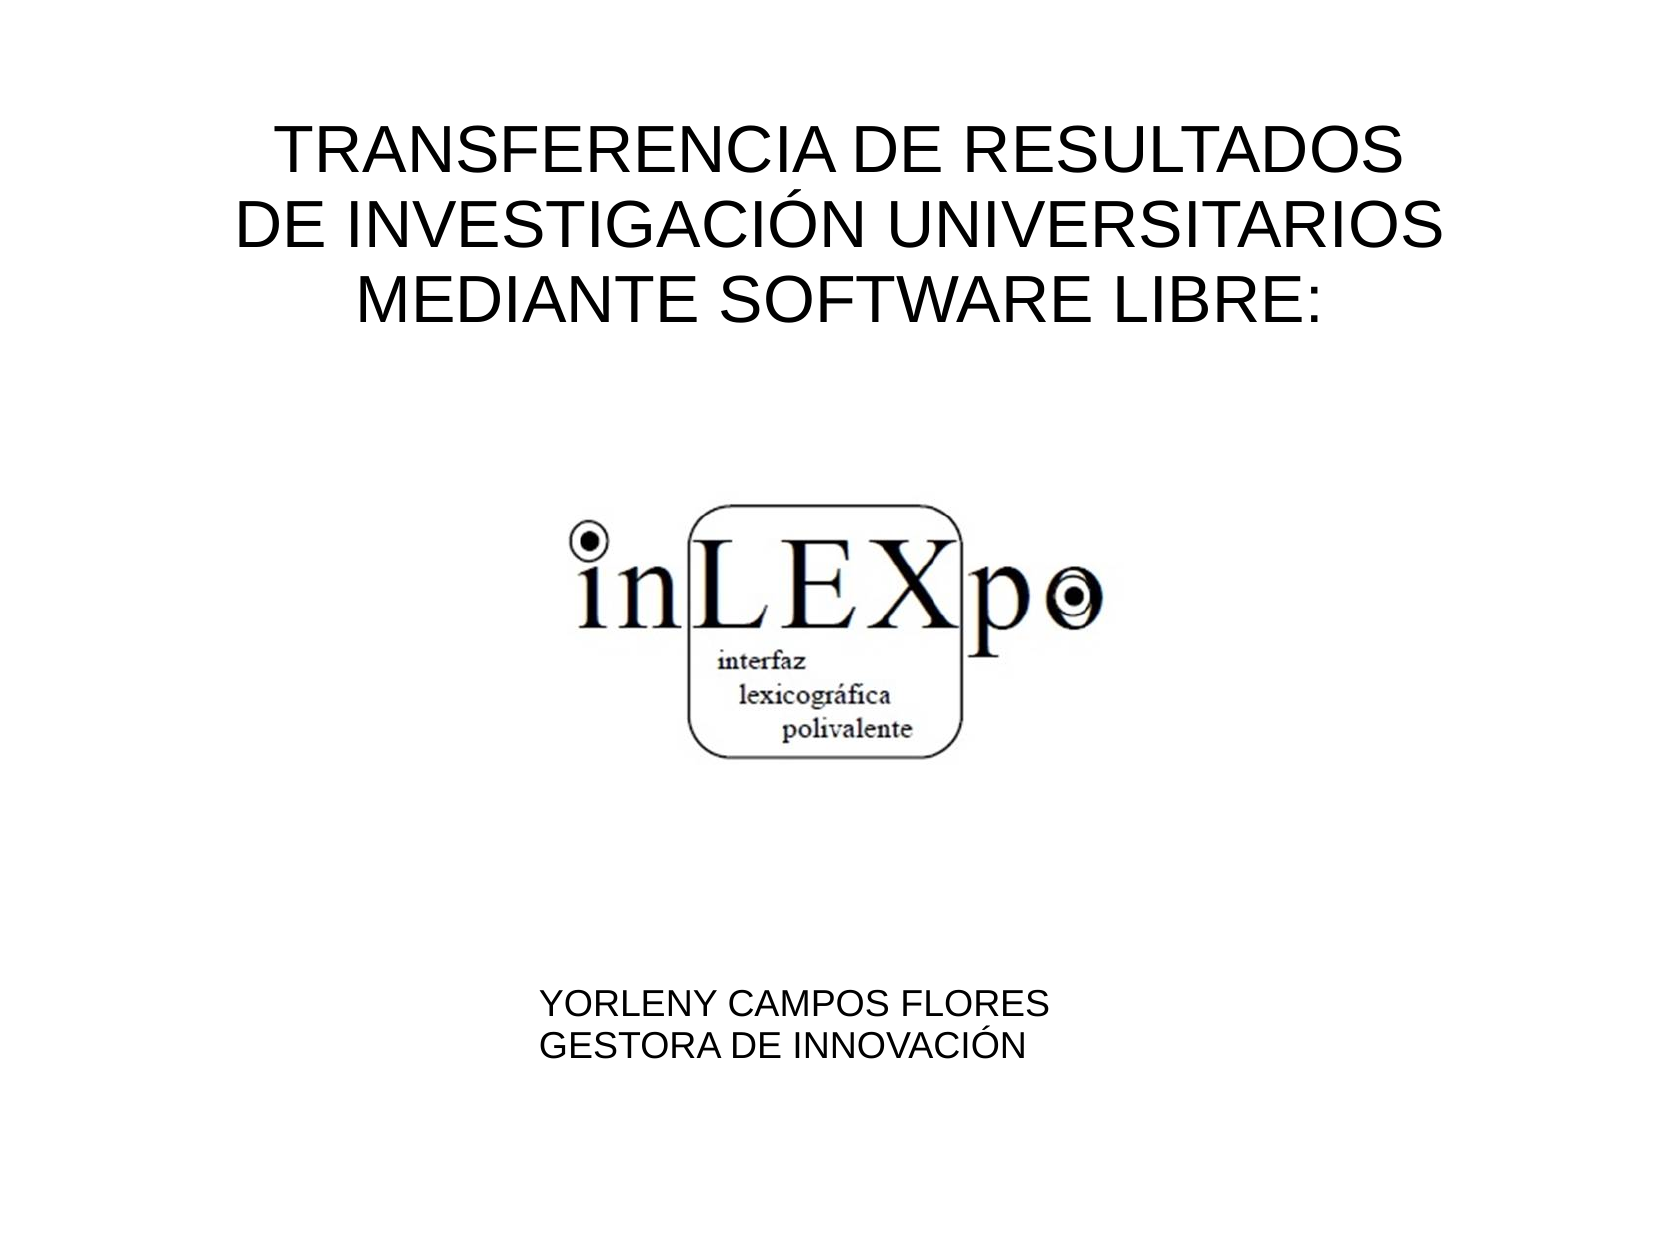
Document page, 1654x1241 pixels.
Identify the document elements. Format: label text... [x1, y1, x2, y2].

subtitle TRANSFERENCIA DE RESULTADOS DE INVESTIGACIÓN UNIVERSITARIOS MEDIANTE SOFTWARE LIBRE: [225, 0, 1456, 748]
text_box YORLENY CAMPOS FLORES GESTORA DE INNOVACIÓN [524, 975, 1471, 1156]
picture [480, 375, 1186, 1111]
